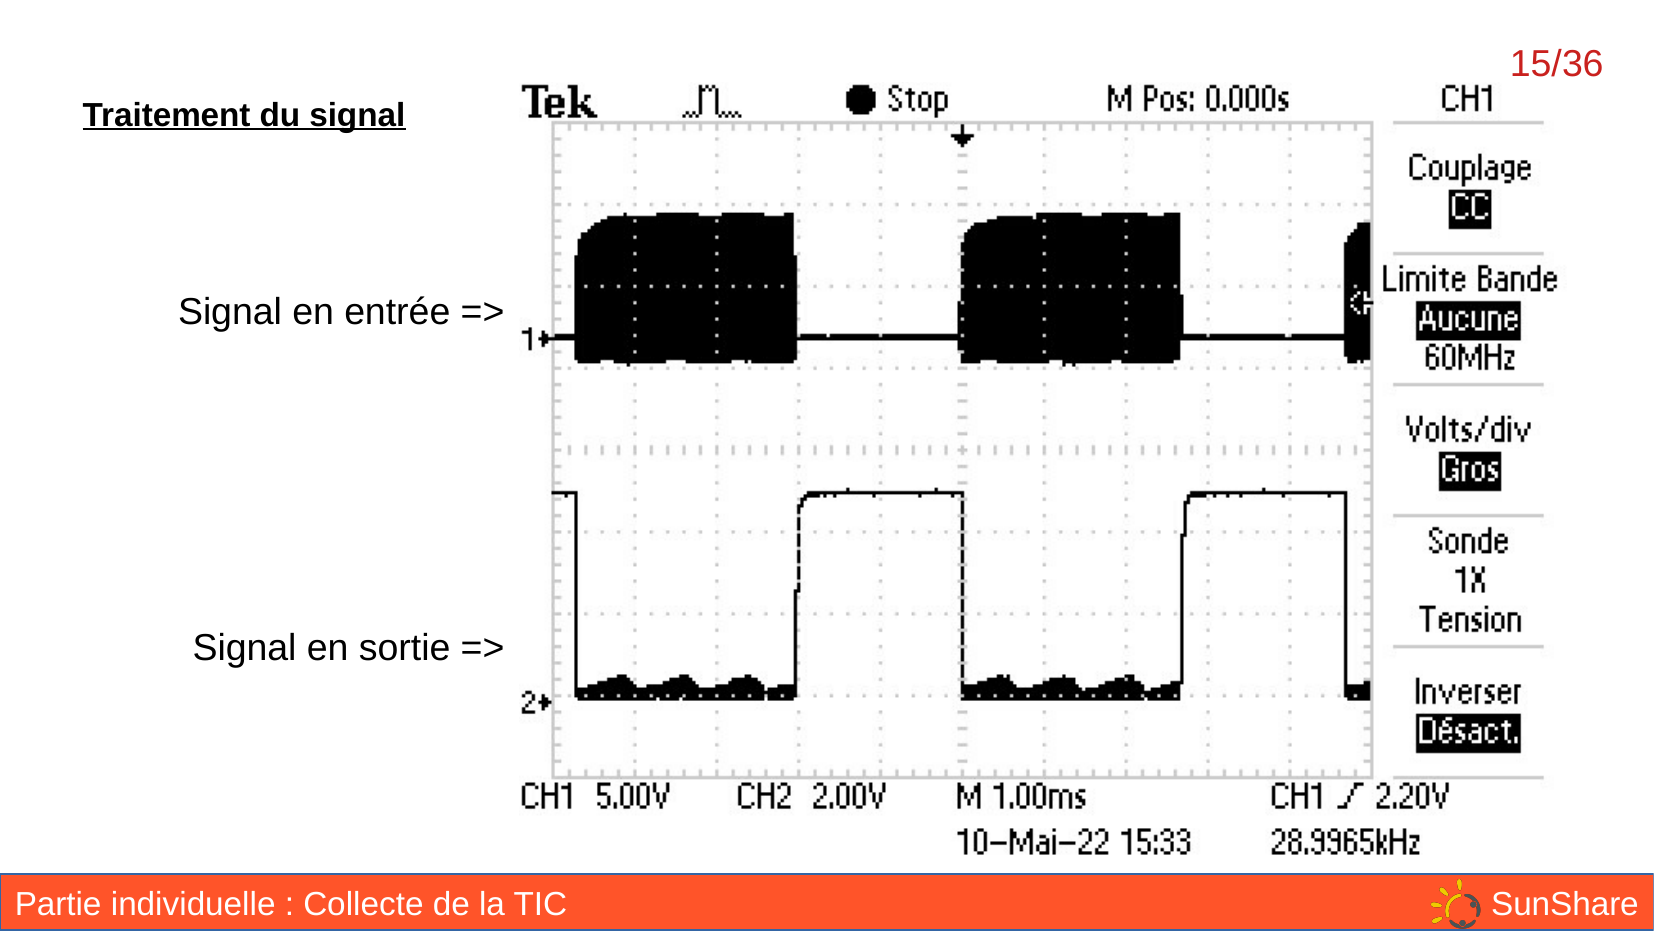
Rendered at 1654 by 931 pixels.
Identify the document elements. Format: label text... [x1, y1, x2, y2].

picture [1429, 877, 1483, 931]
picture [519, 193, 1567, 869]
text_box Partie individuelle : Collecte de la TIC [0, 874, 650, 931]
title Traitement du signal [82, 37, 1571, 193]
text_box Signal en entrée => Signal en sortie => [94, 283, 520, 677]
